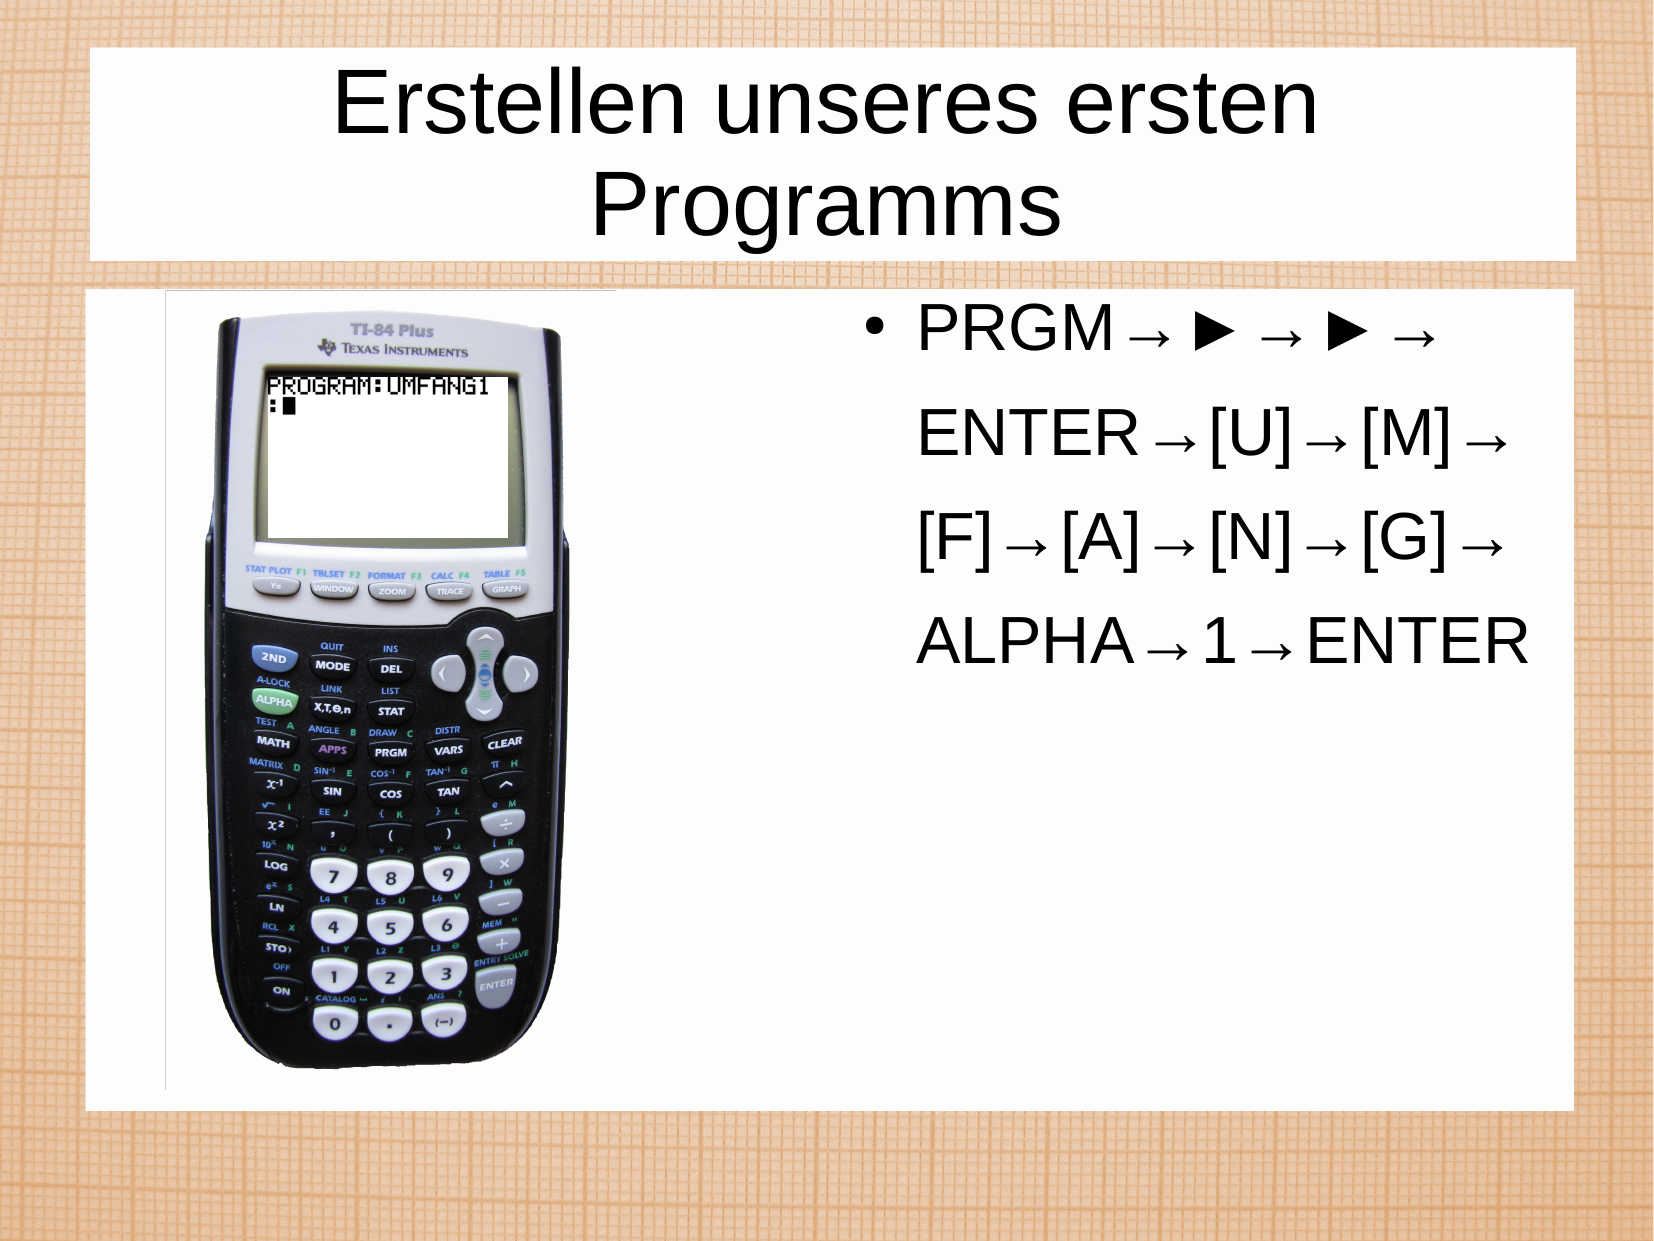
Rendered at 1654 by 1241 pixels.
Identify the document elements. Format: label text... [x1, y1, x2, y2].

picture [0, 0, 1654, 1241]
title Erstellen unseres ersten Programms [82, 49, 1571, 257]
list PRGM→►→►→ ENTER→[U]→[M]→ [F]→[A]→[N]→[G]→ ALPHA→1→ENTER [845, 290, 1572, 1109]
